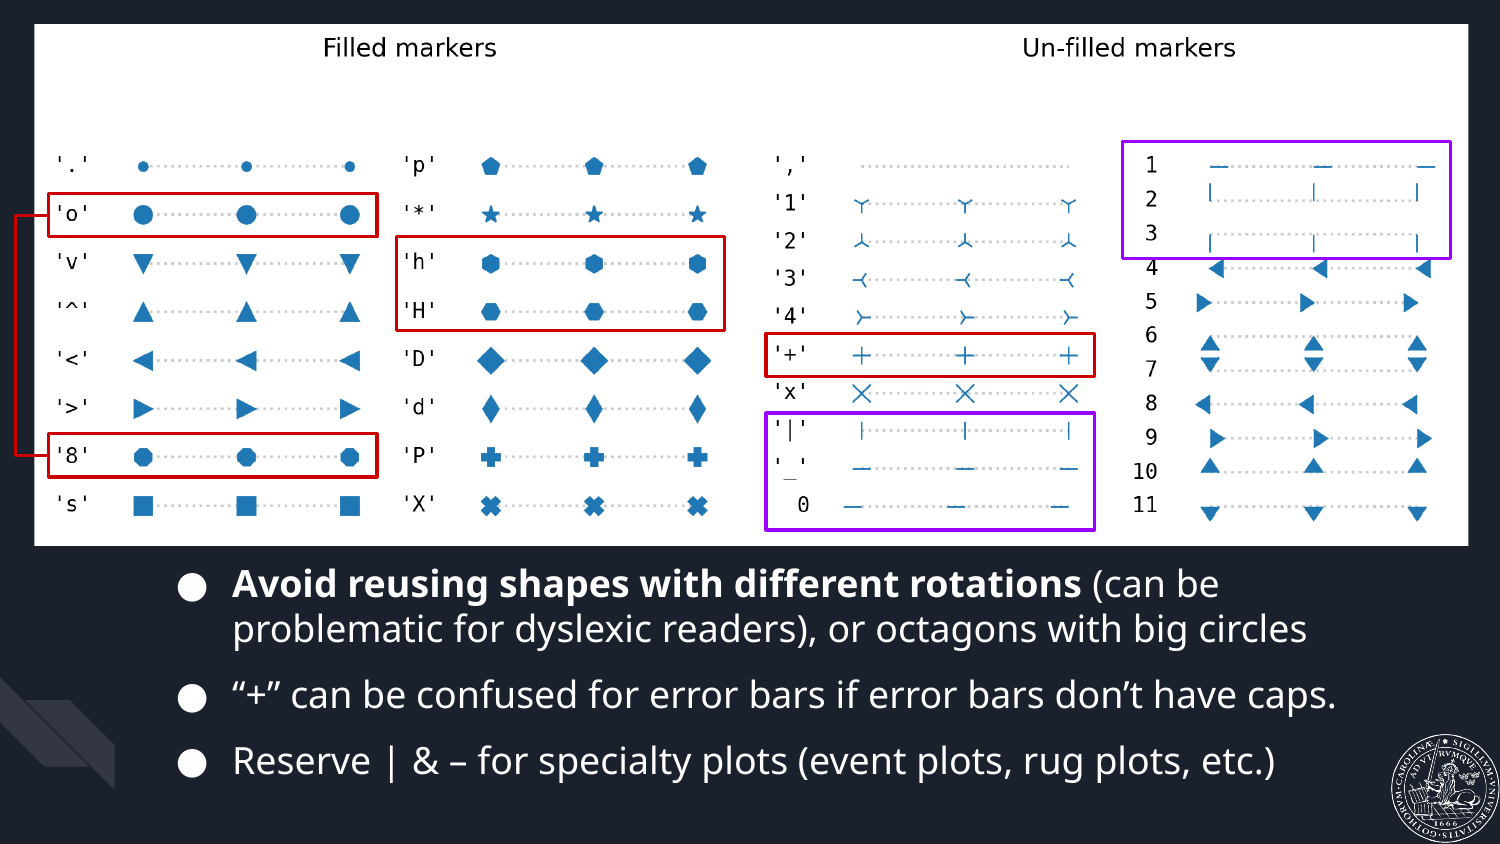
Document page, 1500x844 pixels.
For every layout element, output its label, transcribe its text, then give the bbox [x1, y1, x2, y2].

picture [50, 195, 375, 235]
picture [50, 435, 375, 475]
picture [1382, 724, 1500, 844]
picture [34, 24, 1469, 546]
text_box Avoid reusing shapes with different rotations (can be problematic for dyslexic readers), or octagons with big circles “+” can be confused for error bars if error bars don’t have caps. Reserve | & – for specialty plots (event plots, rug plots, etc.) [142, 545, 1358, 814]
